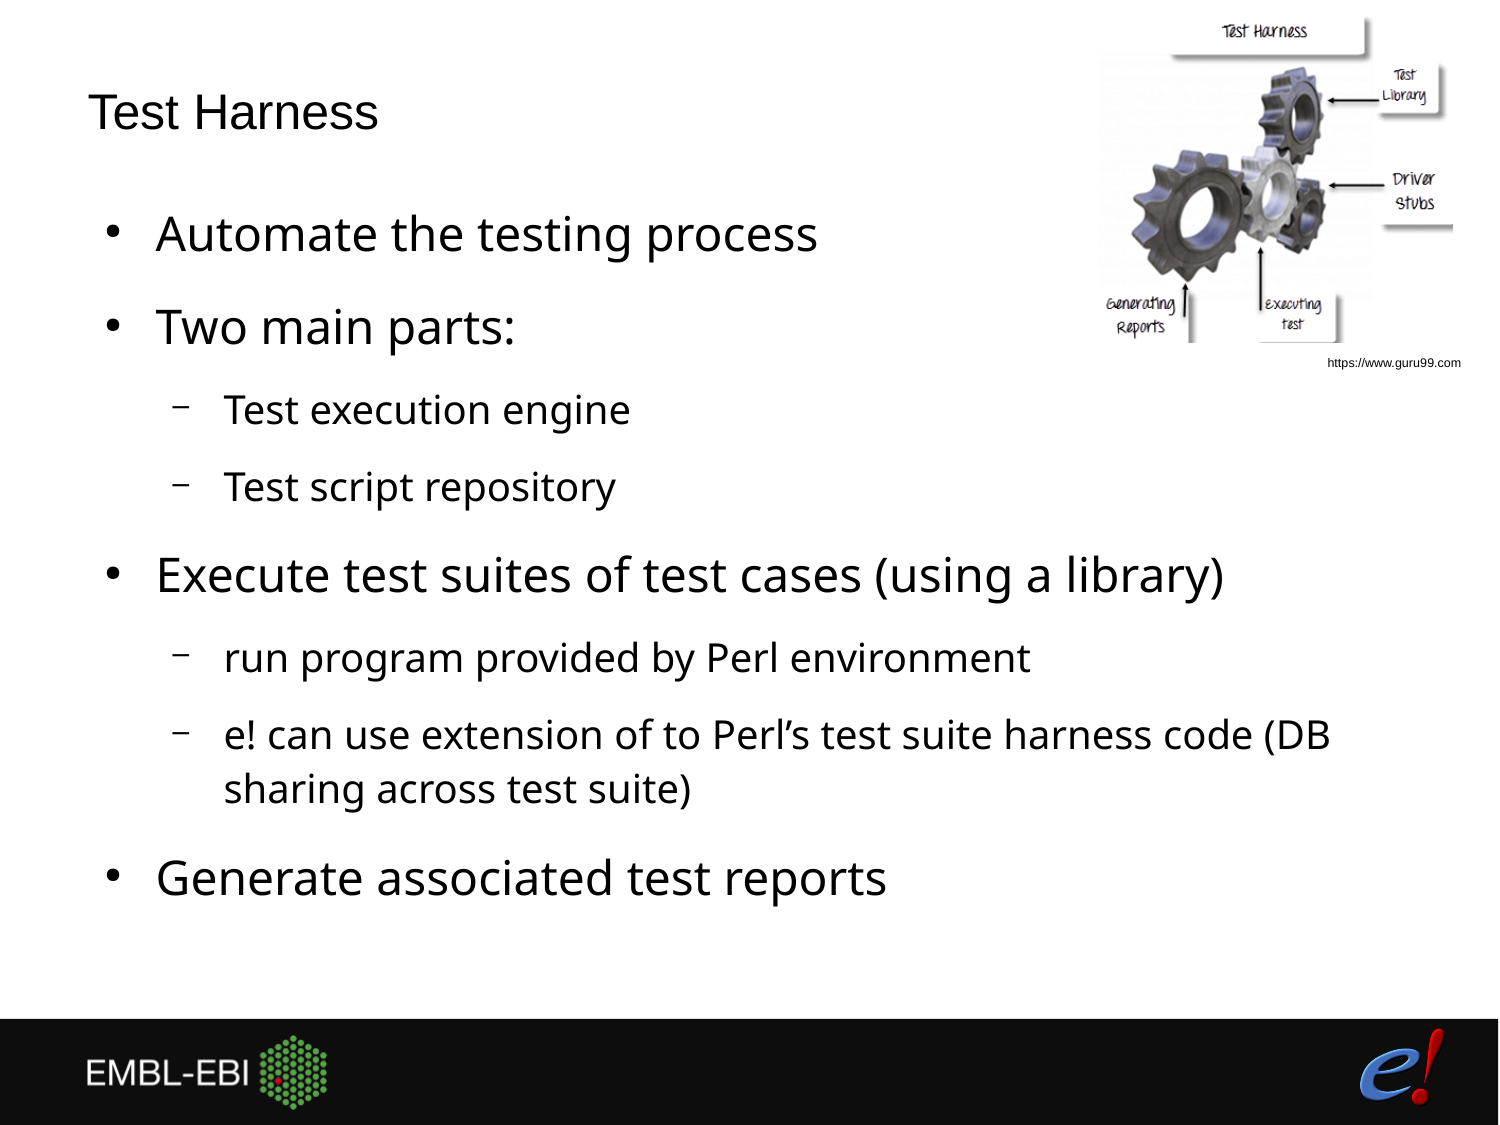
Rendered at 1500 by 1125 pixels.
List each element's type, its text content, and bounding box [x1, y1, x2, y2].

picture [1099, 15, 1453, 343]
picture [1357, 1026, 1448, 1112]
list Automate the testing process Two main parts: Test execution engine Test script repository Execute test suites of test cases (using a library) run program provided by Perl environment e! can use extension of to Perl’s test suite harness code (DB sharing across test suite) Generate associated test reports [87, 200, 1425, 914]
picture [87, 1035, 327, 1110]
title Test Harness [87, 50, 1099, 175]
text_box https://www.guru99.com [1312, 349, 1477, 378]
